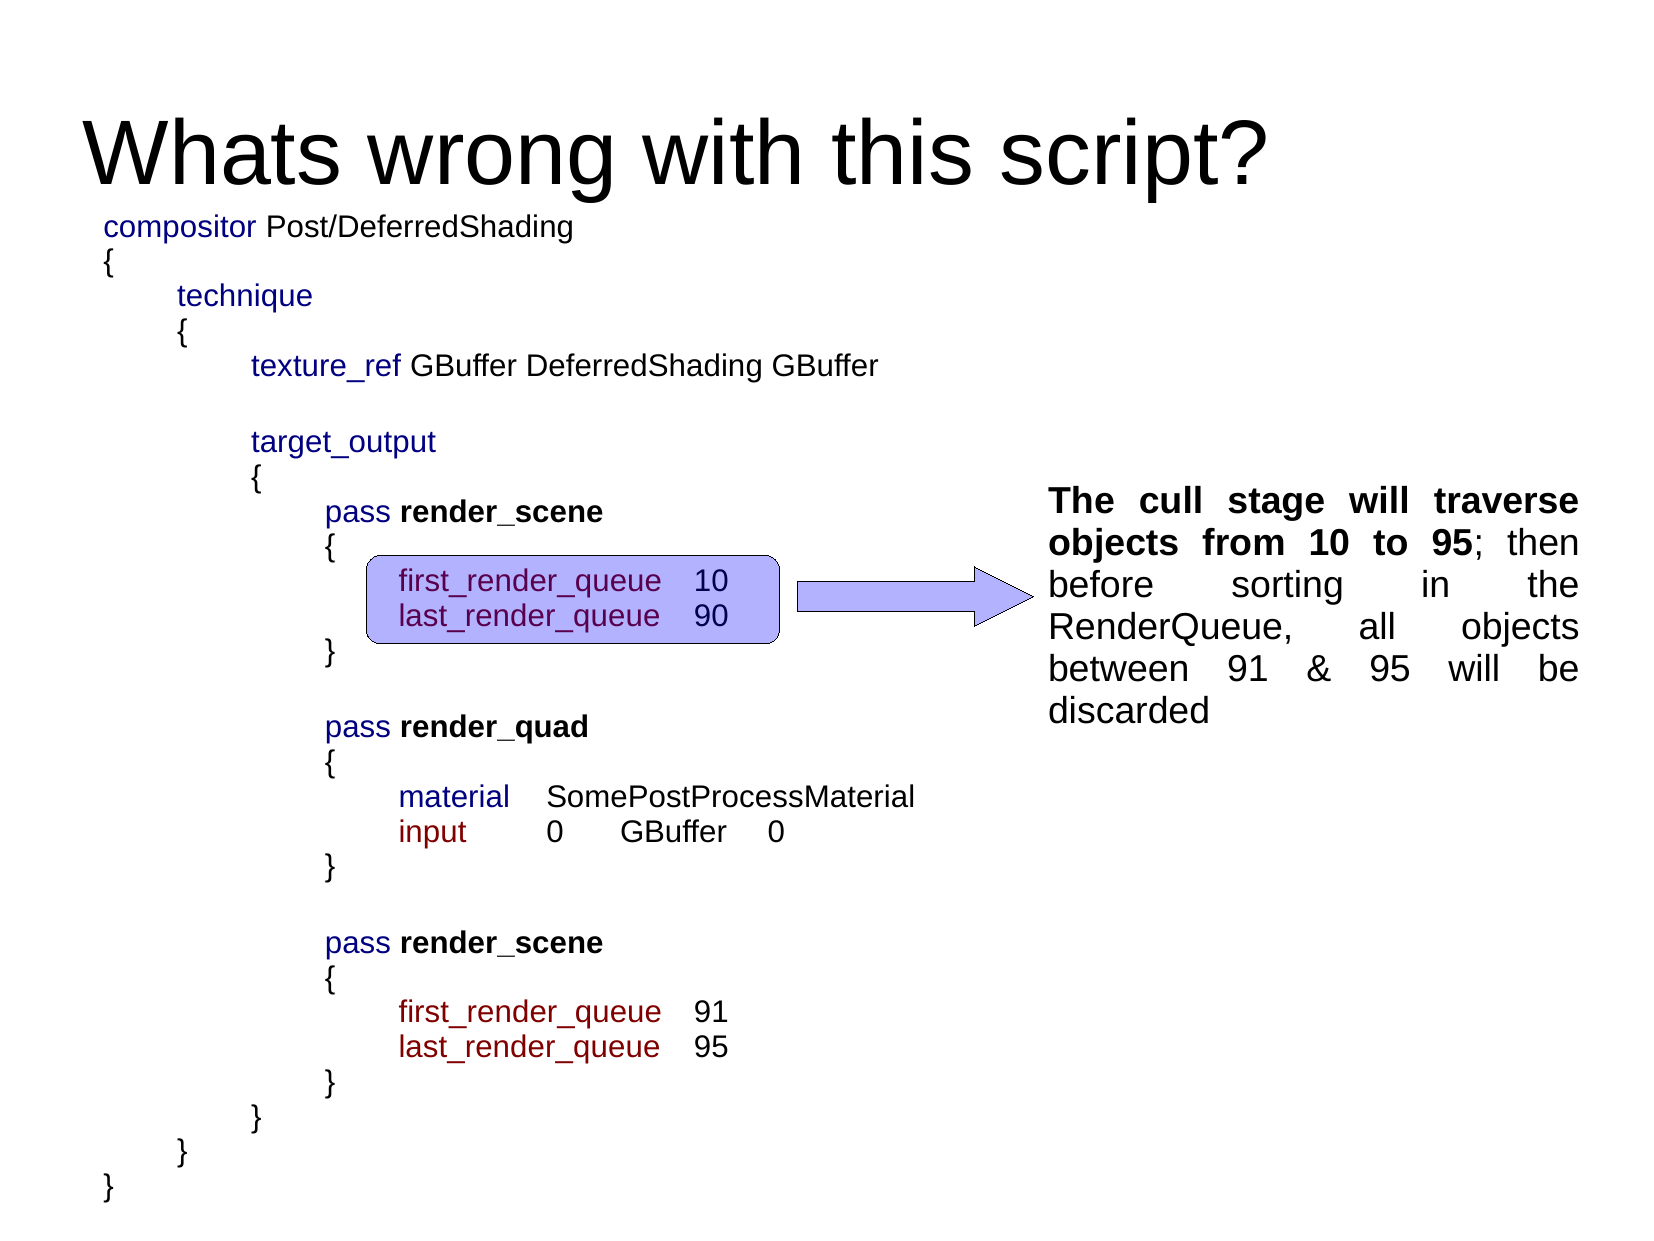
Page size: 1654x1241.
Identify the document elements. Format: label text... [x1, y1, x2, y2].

text_box [366, 555, 780, 644]
title Whats wrong with this script? [82, 49, 1571, 257]
text_box The cull stage will traverse objects from 10 to 95; then before sorting in the RenderQueue, all objects between 91 & 95 will be discarded [1033, 472, 1595, 742]
text_box compositor Post/DeferredShading { technique { texture_ref GBuffer DeferredShading GBuffer target_output { pass render_scene { first_render_queue 10 last_render_queue 90 } pass render_quad { material SomePostProcessMaterial input 0 GBuffer 0 } pass render_scene { first_render_queue 91 last_render_queue 95 } } } } [88, 201, 1016, 1215]
text_box [797, 566, 1033, 627]
